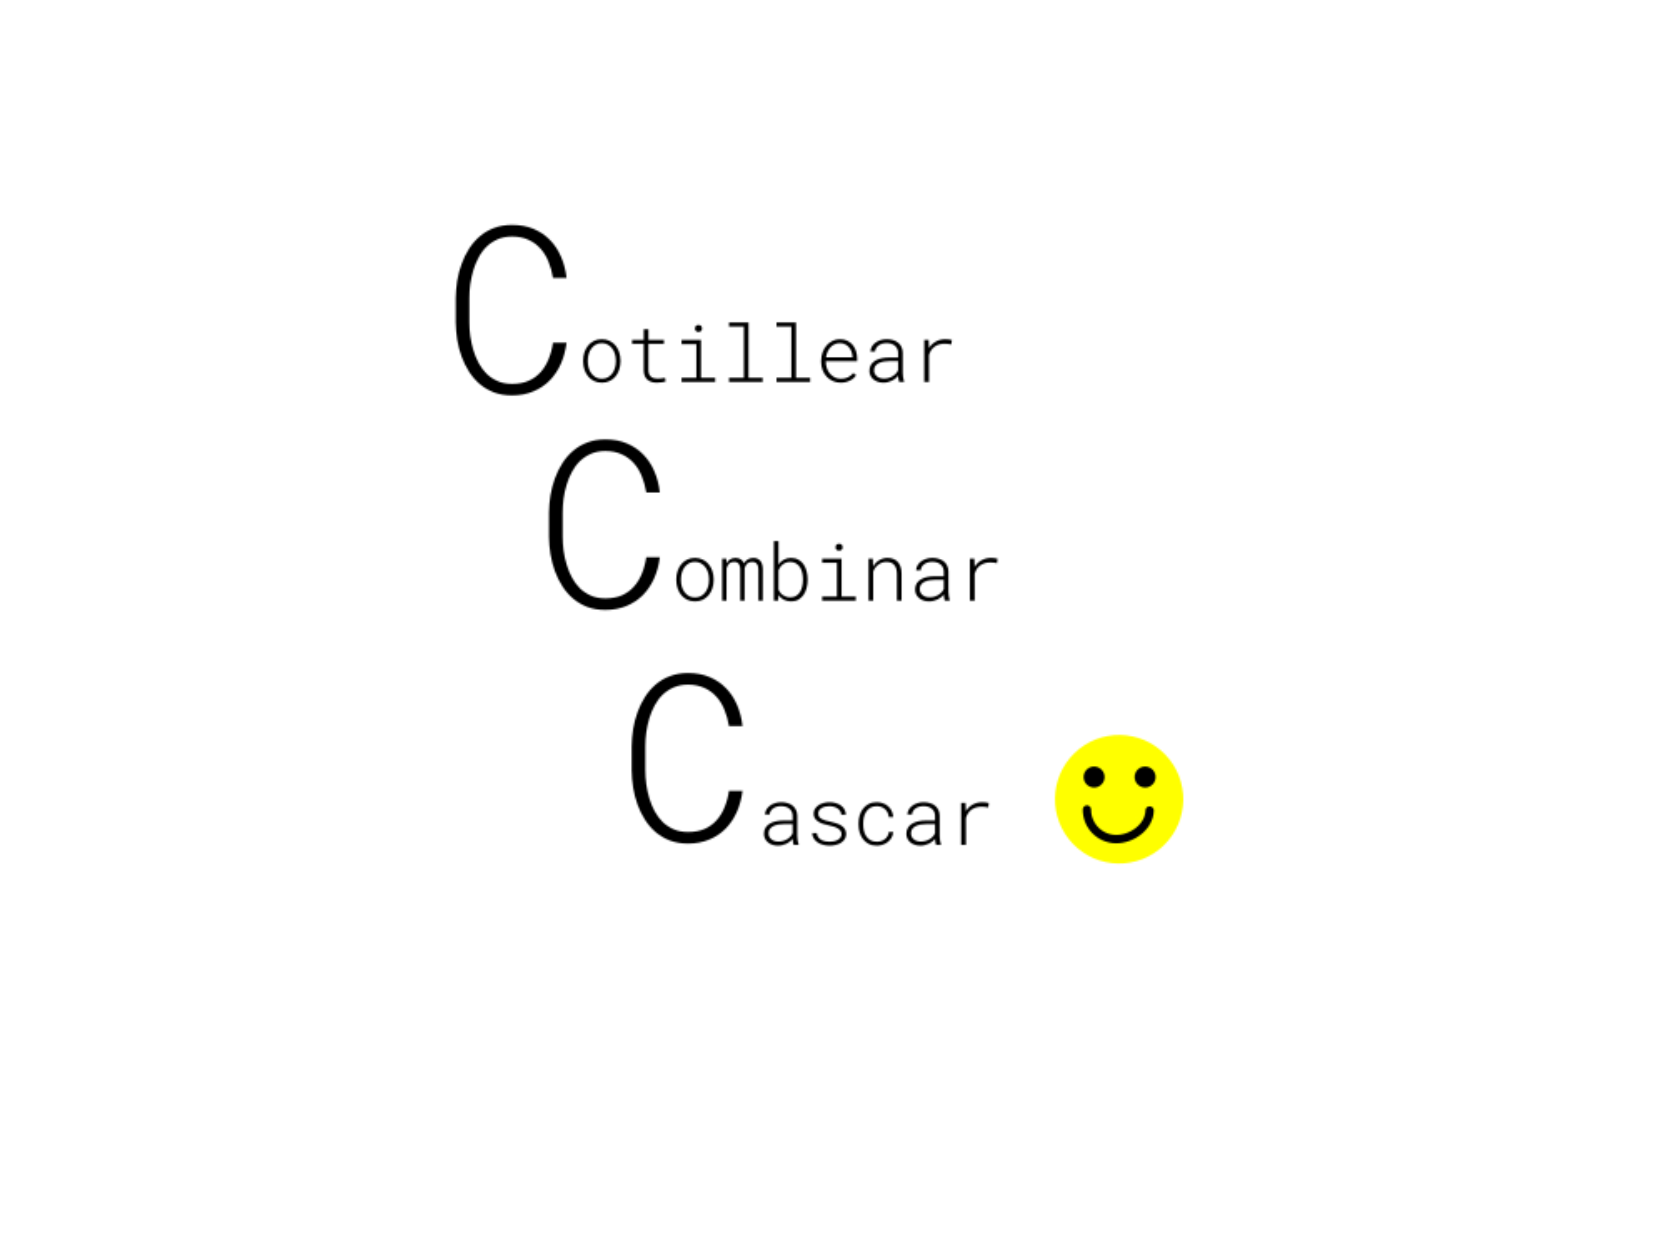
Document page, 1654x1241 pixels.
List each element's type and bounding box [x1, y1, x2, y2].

picture [405, 194, 1217, 897]
